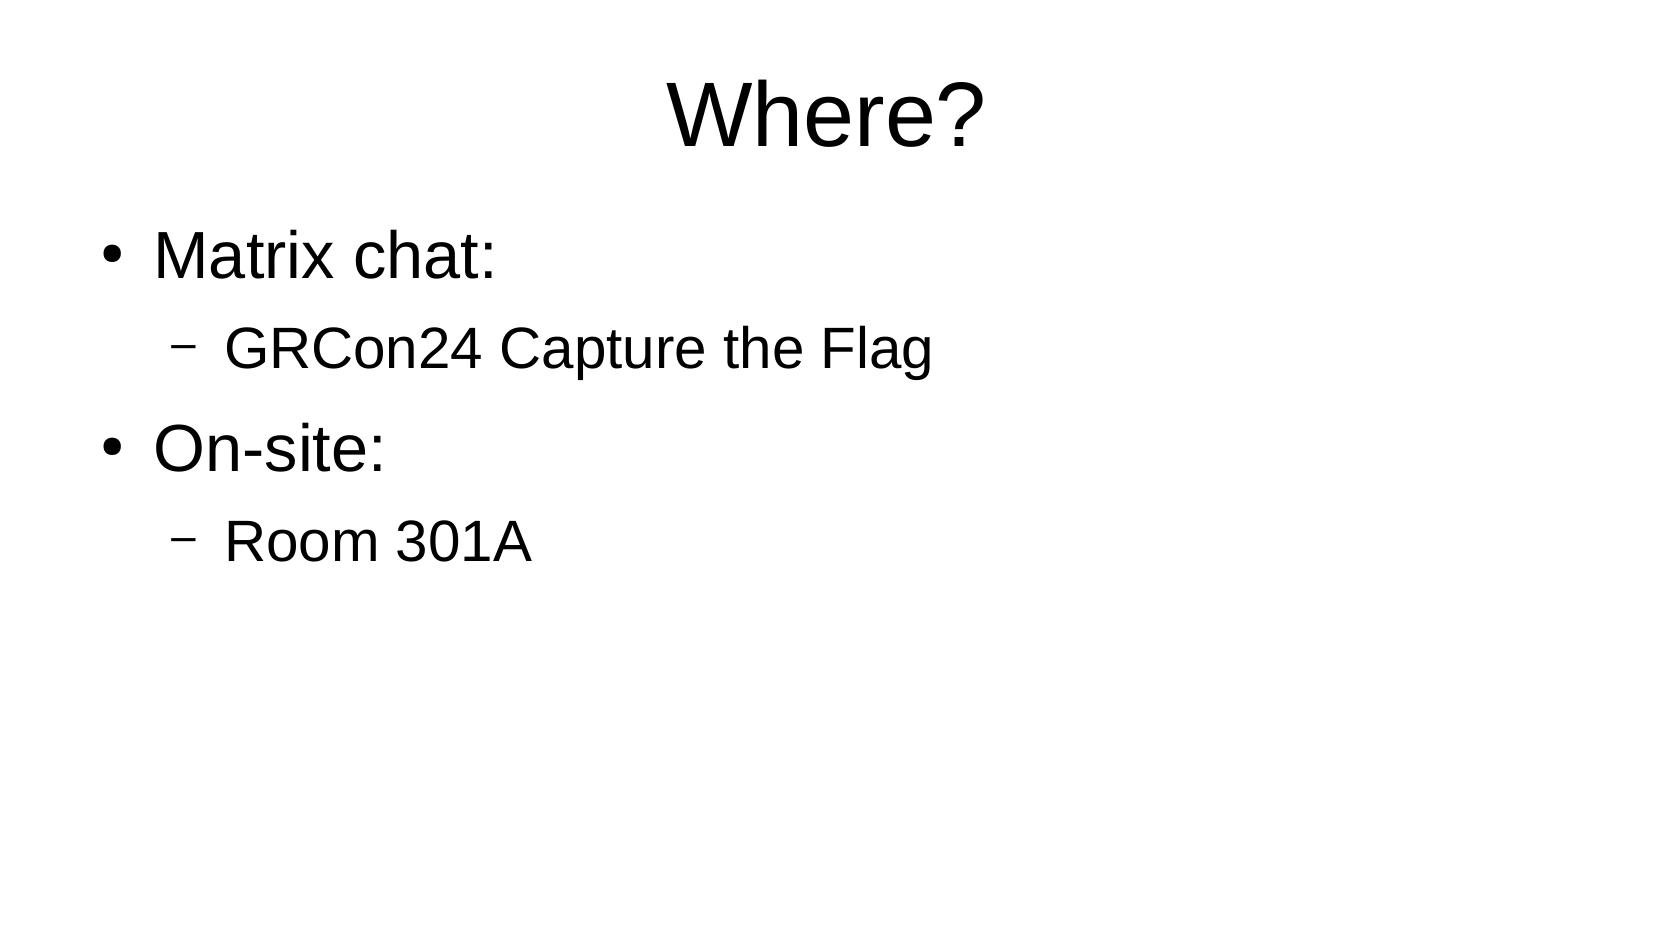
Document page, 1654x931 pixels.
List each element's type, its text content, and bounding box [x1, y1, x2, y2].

list Matrix chat: GRCon24 Capture the Flag On-site: Room 301A [82, 217, 1571, 758]
title Where? [82, 37, 1571, 193]
